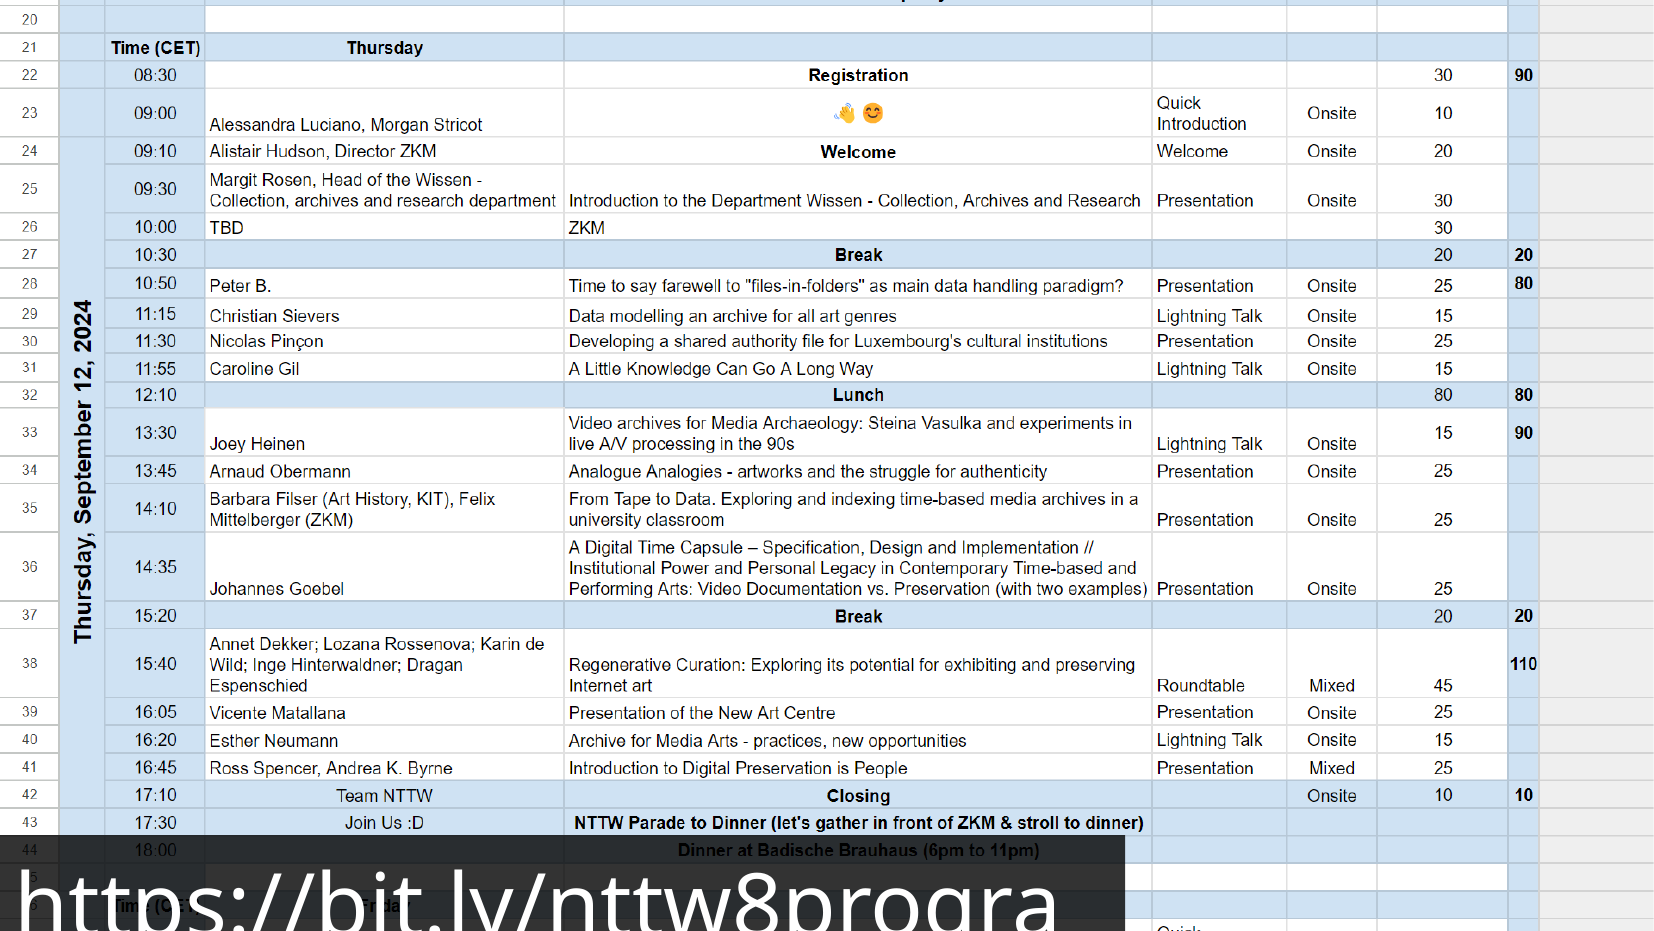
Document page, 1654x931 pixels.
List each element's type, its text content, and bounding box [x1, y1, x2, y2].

text_box https://bit.ly/nttw8program [0, 835, 1126, 931]
picture [0, 0, 1654, 931]
